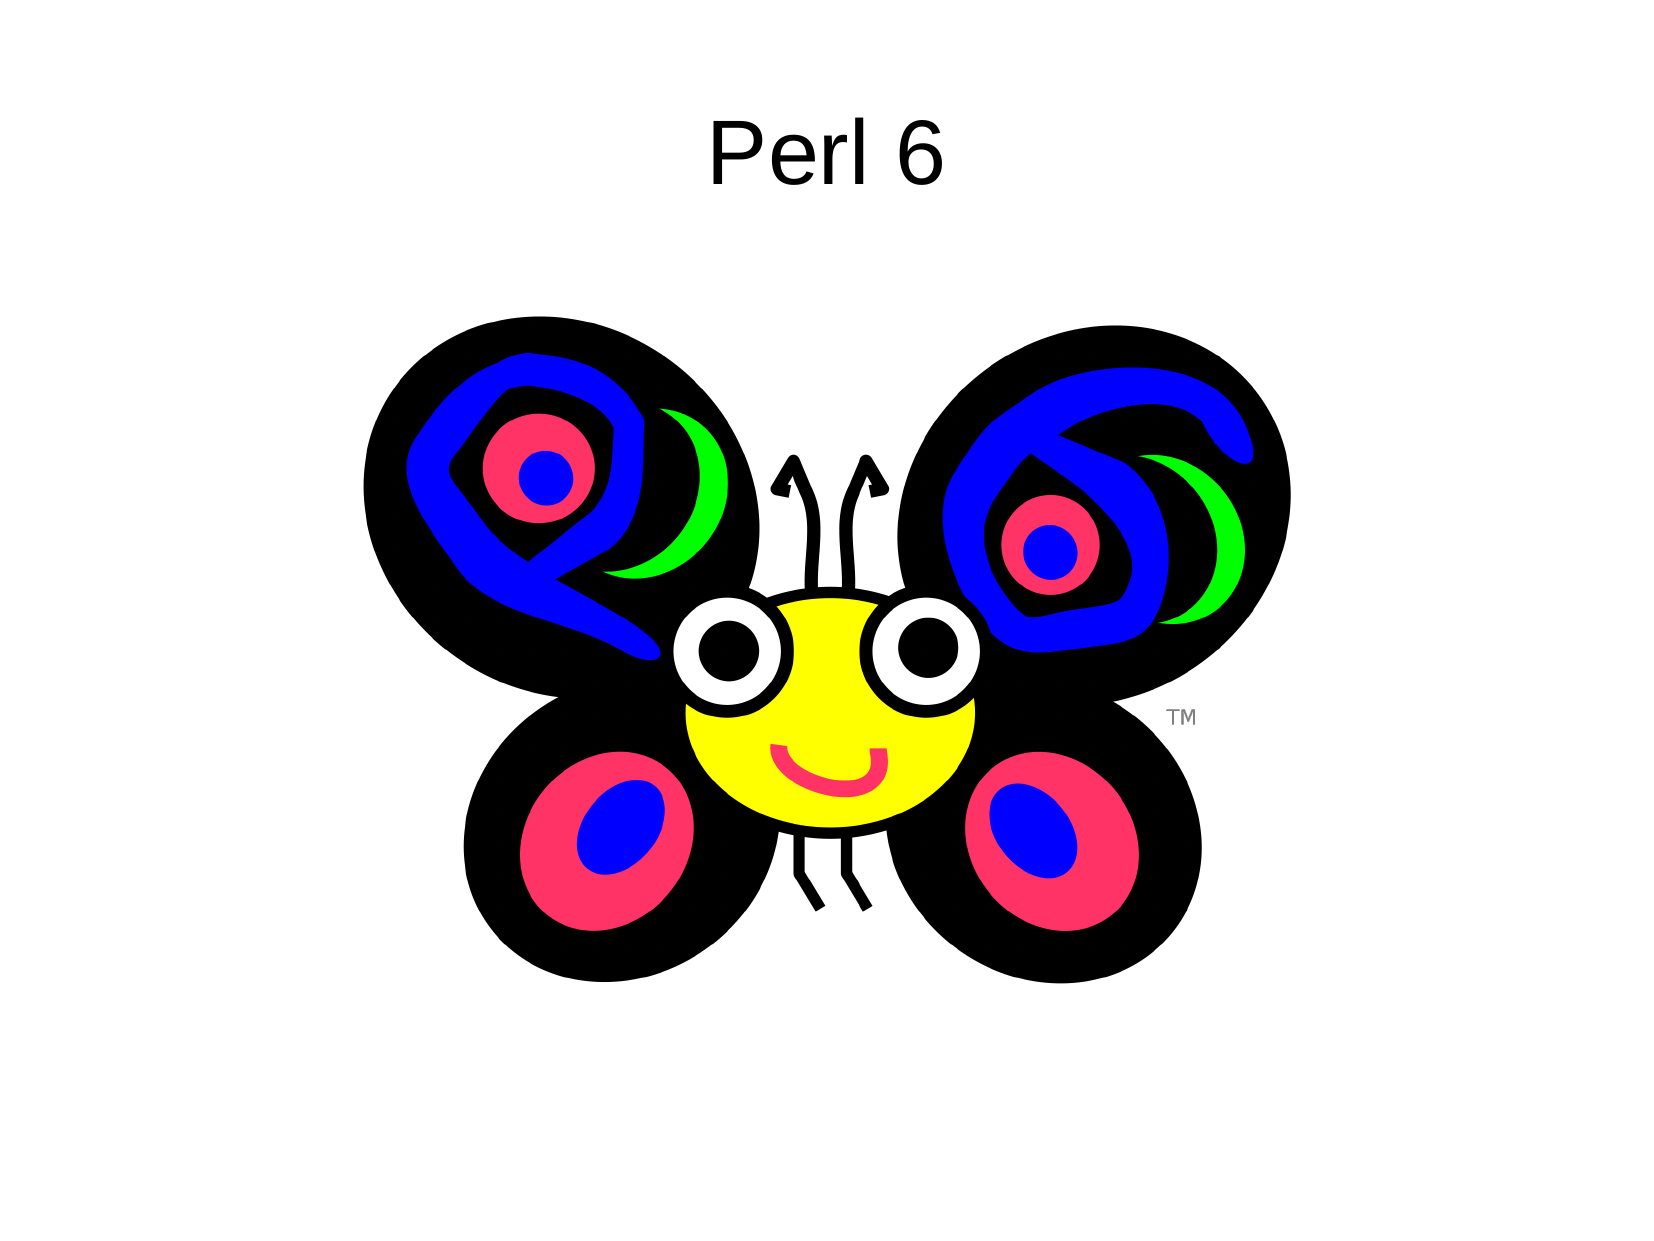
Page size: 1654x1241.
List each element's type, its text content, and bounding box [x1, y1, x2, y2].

title Perl 6 [82, 49, 1571, 257]
picture [334, 290, 1319, 1010]
